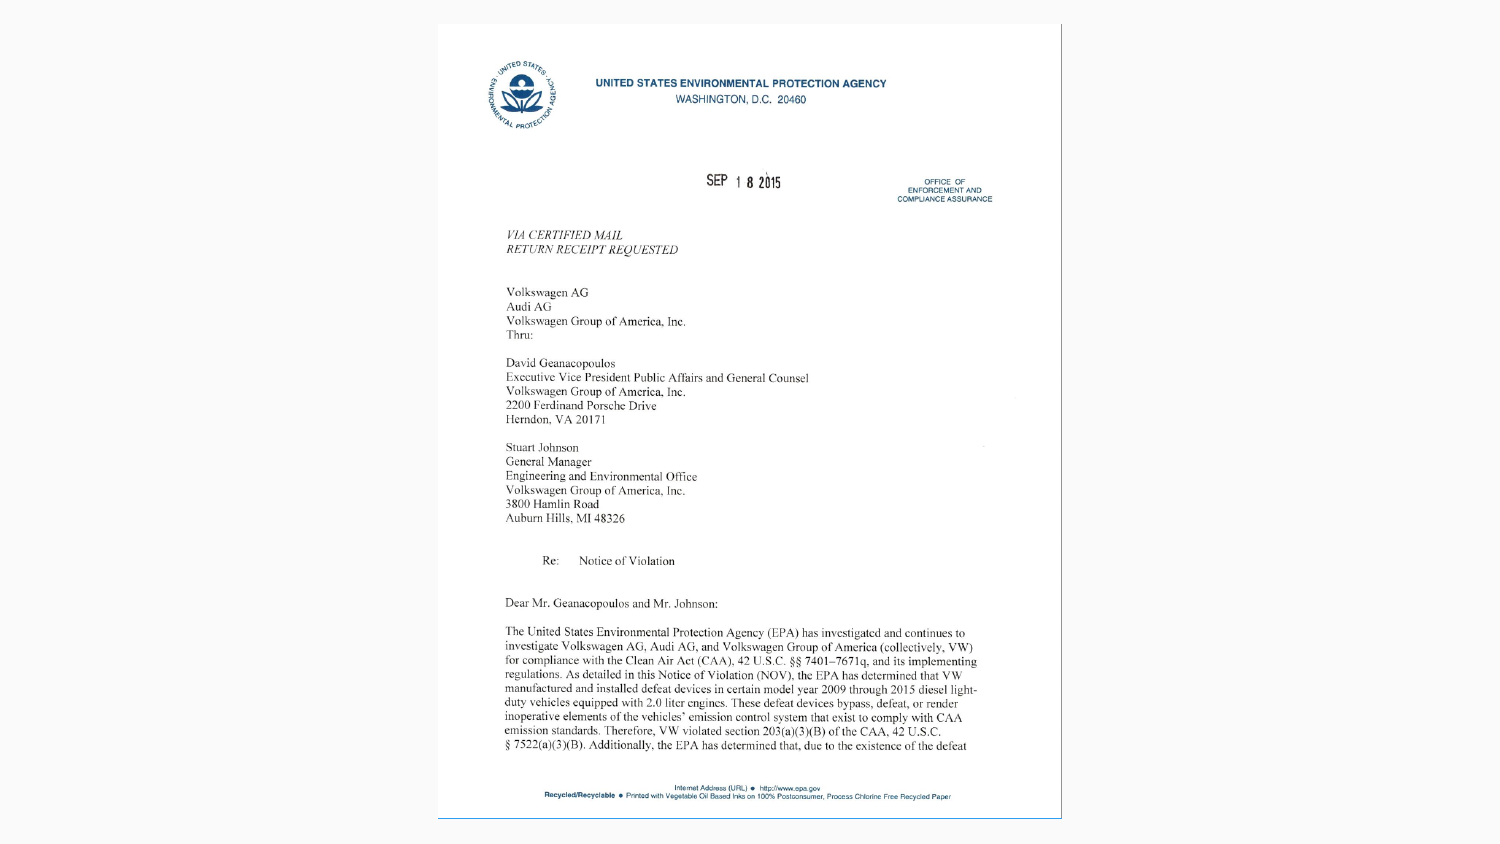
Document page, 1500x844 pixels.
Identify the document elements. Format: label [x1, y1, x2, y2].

picture [438, 24, 1062, 819]
